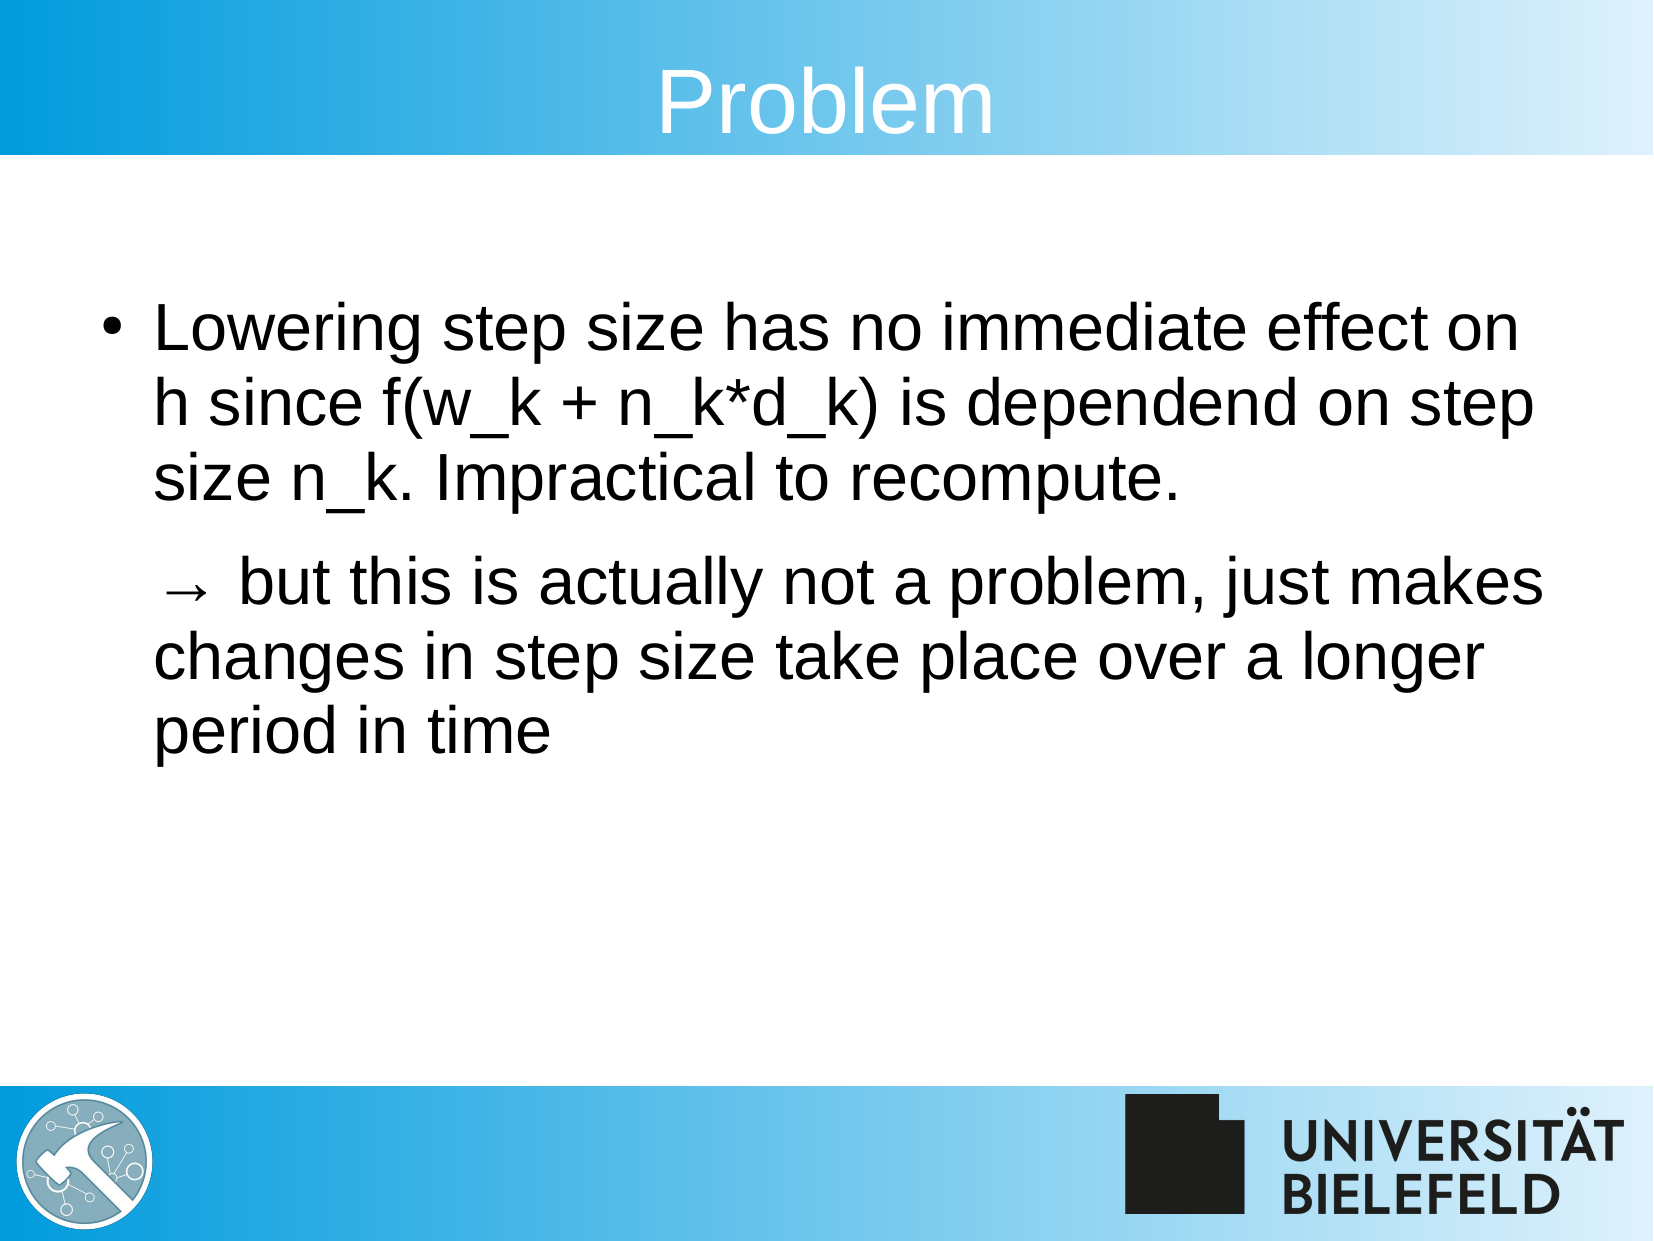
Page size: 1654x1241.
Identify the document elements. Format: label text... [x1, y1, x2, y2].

list Lowering step size has no immediate effect on h since f(w_k + n_k*d_k) is dependend on step size n_k. Impractical to recompute. → but this is actually not a problem, just makes changes in step size take place over a longer period in time [82, 290, 1571, 1010]
picture [17, 1086, 153, 1241]
picture [1125, 1094, 1624, 1214]
title Problem [82, 49, 1571, 155]
